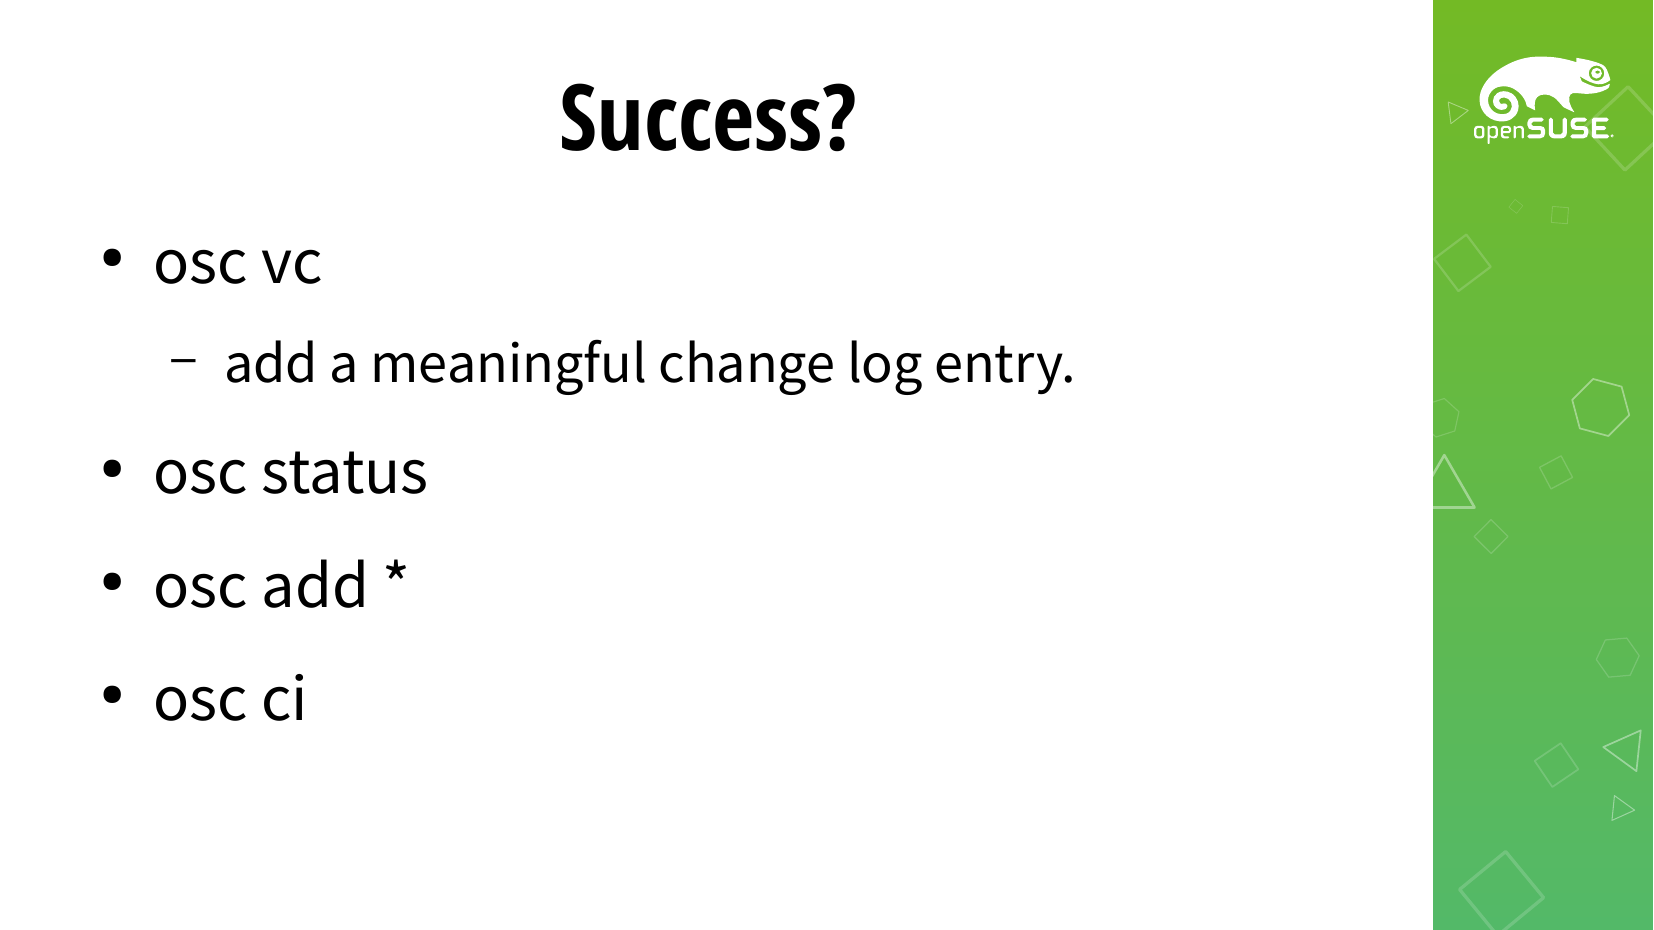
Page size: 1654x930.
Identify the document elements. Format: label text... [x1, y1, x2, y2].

title Success? [82, 37, 1336, 193]
list osc vc add a meaningful change log entry. osc status osc add * osc ci [82, 217, 1336, 757]
